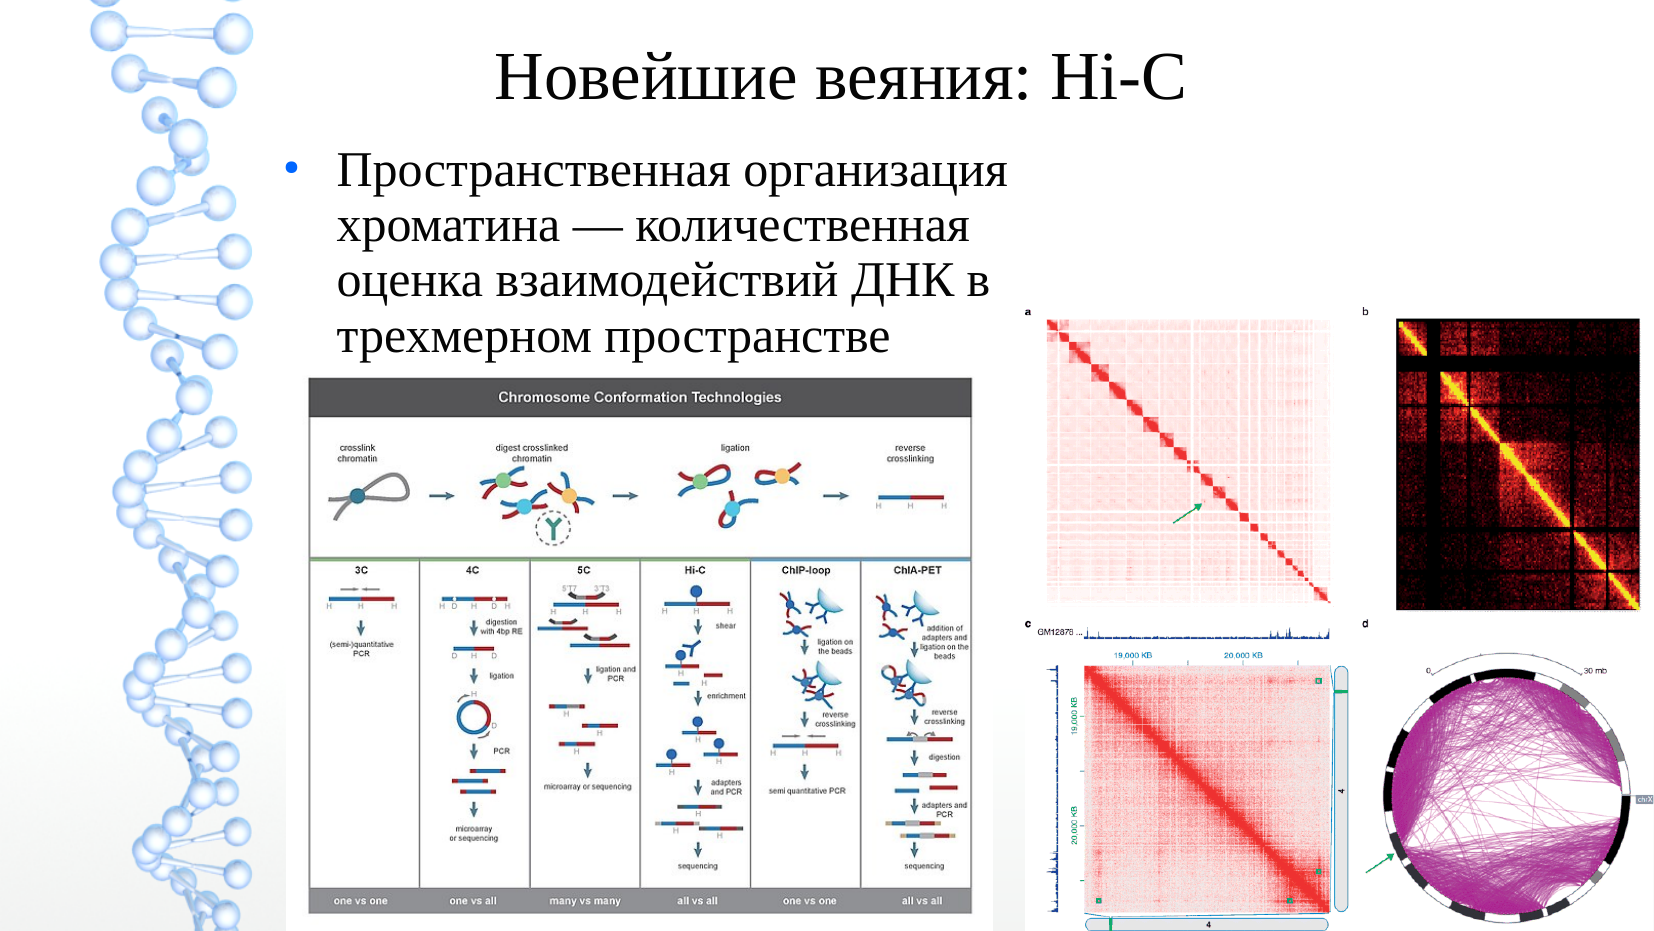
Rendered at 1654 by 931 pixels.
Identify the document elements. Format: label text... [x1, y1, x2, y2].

picture [0, 0, 1654, 931]
title Новейшие веяния: Hi-C [177, 0, 1506, 154]
list Пространственная организация хроматина — количественная оценка взаимодействий ДНК в трехмерном пространстве [265, 141, 1063, 438]
